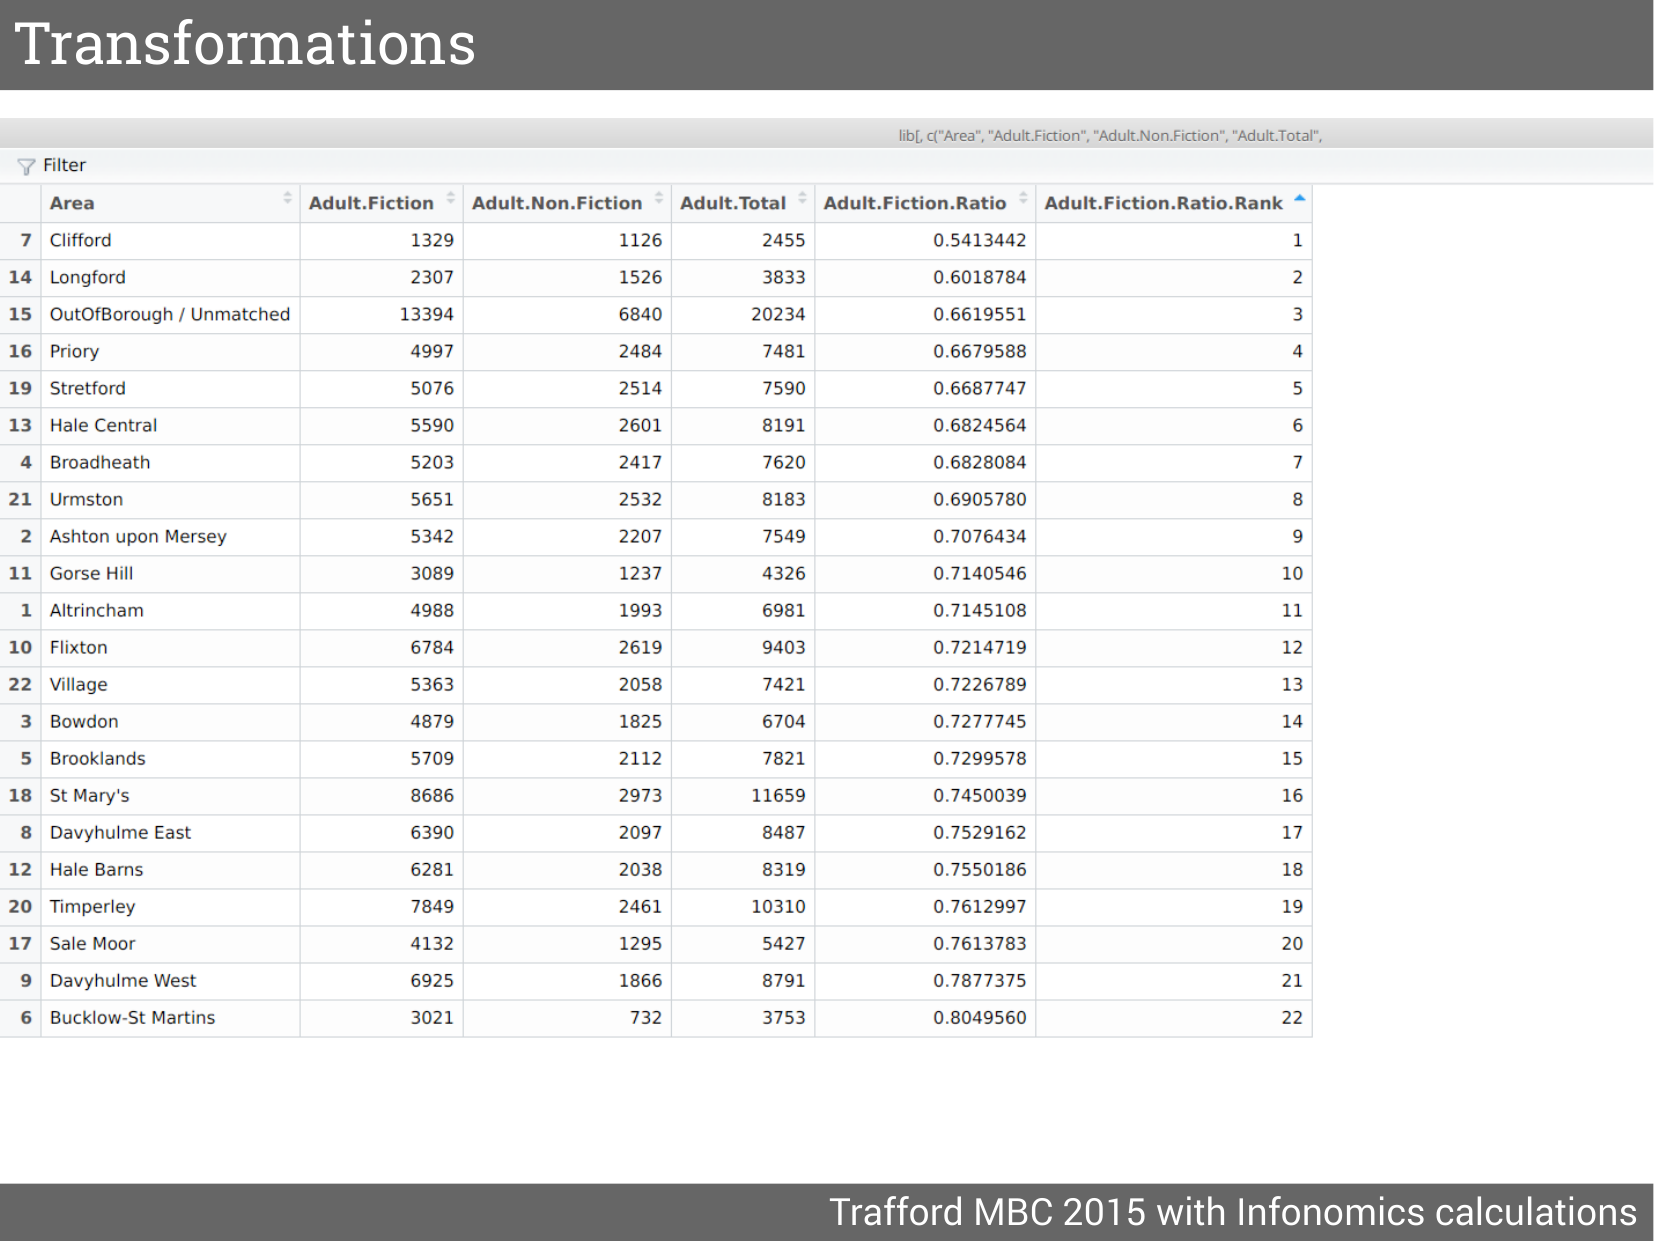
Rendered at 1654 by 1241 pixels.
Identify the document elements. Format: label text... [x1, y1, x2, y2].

text_box Transformations [0, 0, 1654, 89]
picture [0, 118, 1654, 1183]
text_box Trafford MBC 2015 with Infonomics calculations [0, 1183, 1654, 1241]
